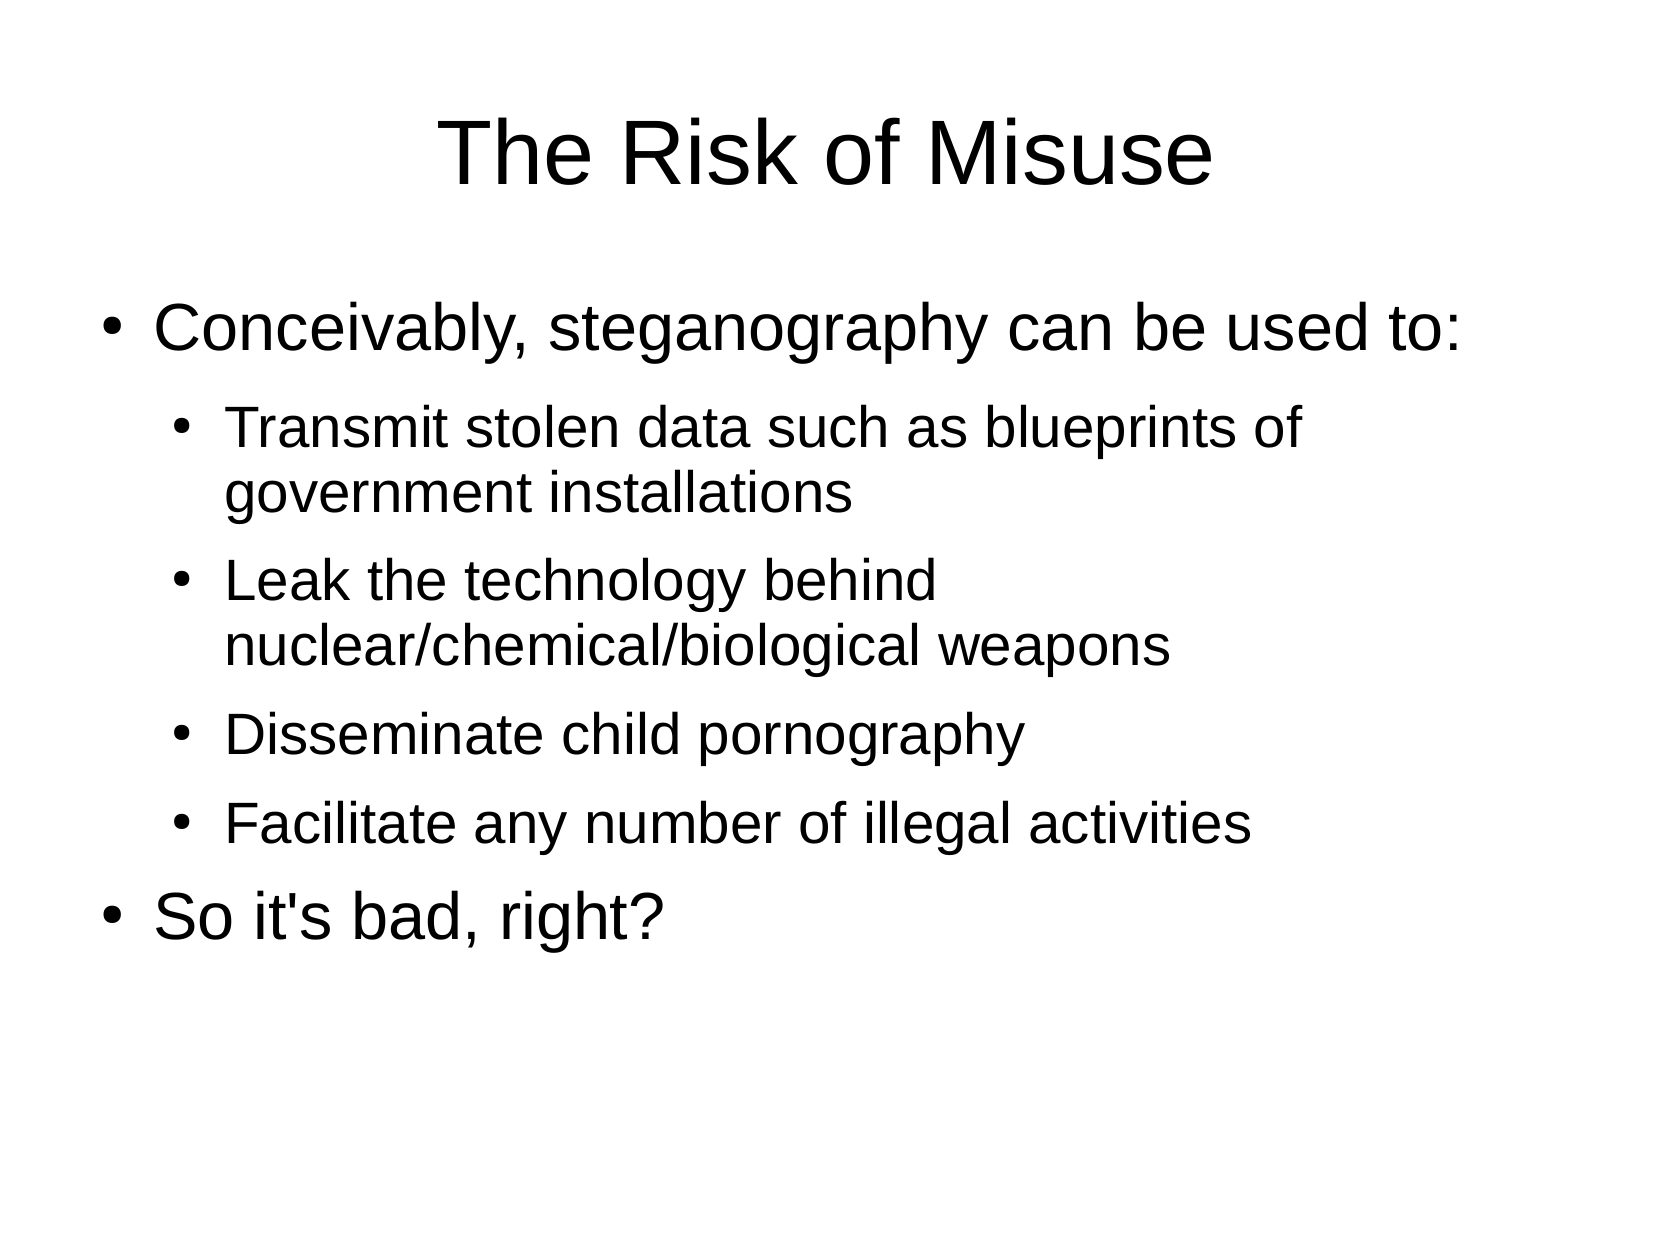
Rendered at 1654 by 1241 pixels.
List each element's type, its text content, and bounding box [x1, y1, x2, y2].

list Conceivably, steganography can be used to: Transmit stolen data such as blueprints of government installations Leak the technology behind nuclear/chemical/biological weapons Disseminate child pornography Facilitate any number of illegal activities So it's bad, right? [82, 290, 1571, 1109]
title The Risk of Misuse [82, 49, 1571, 257]
